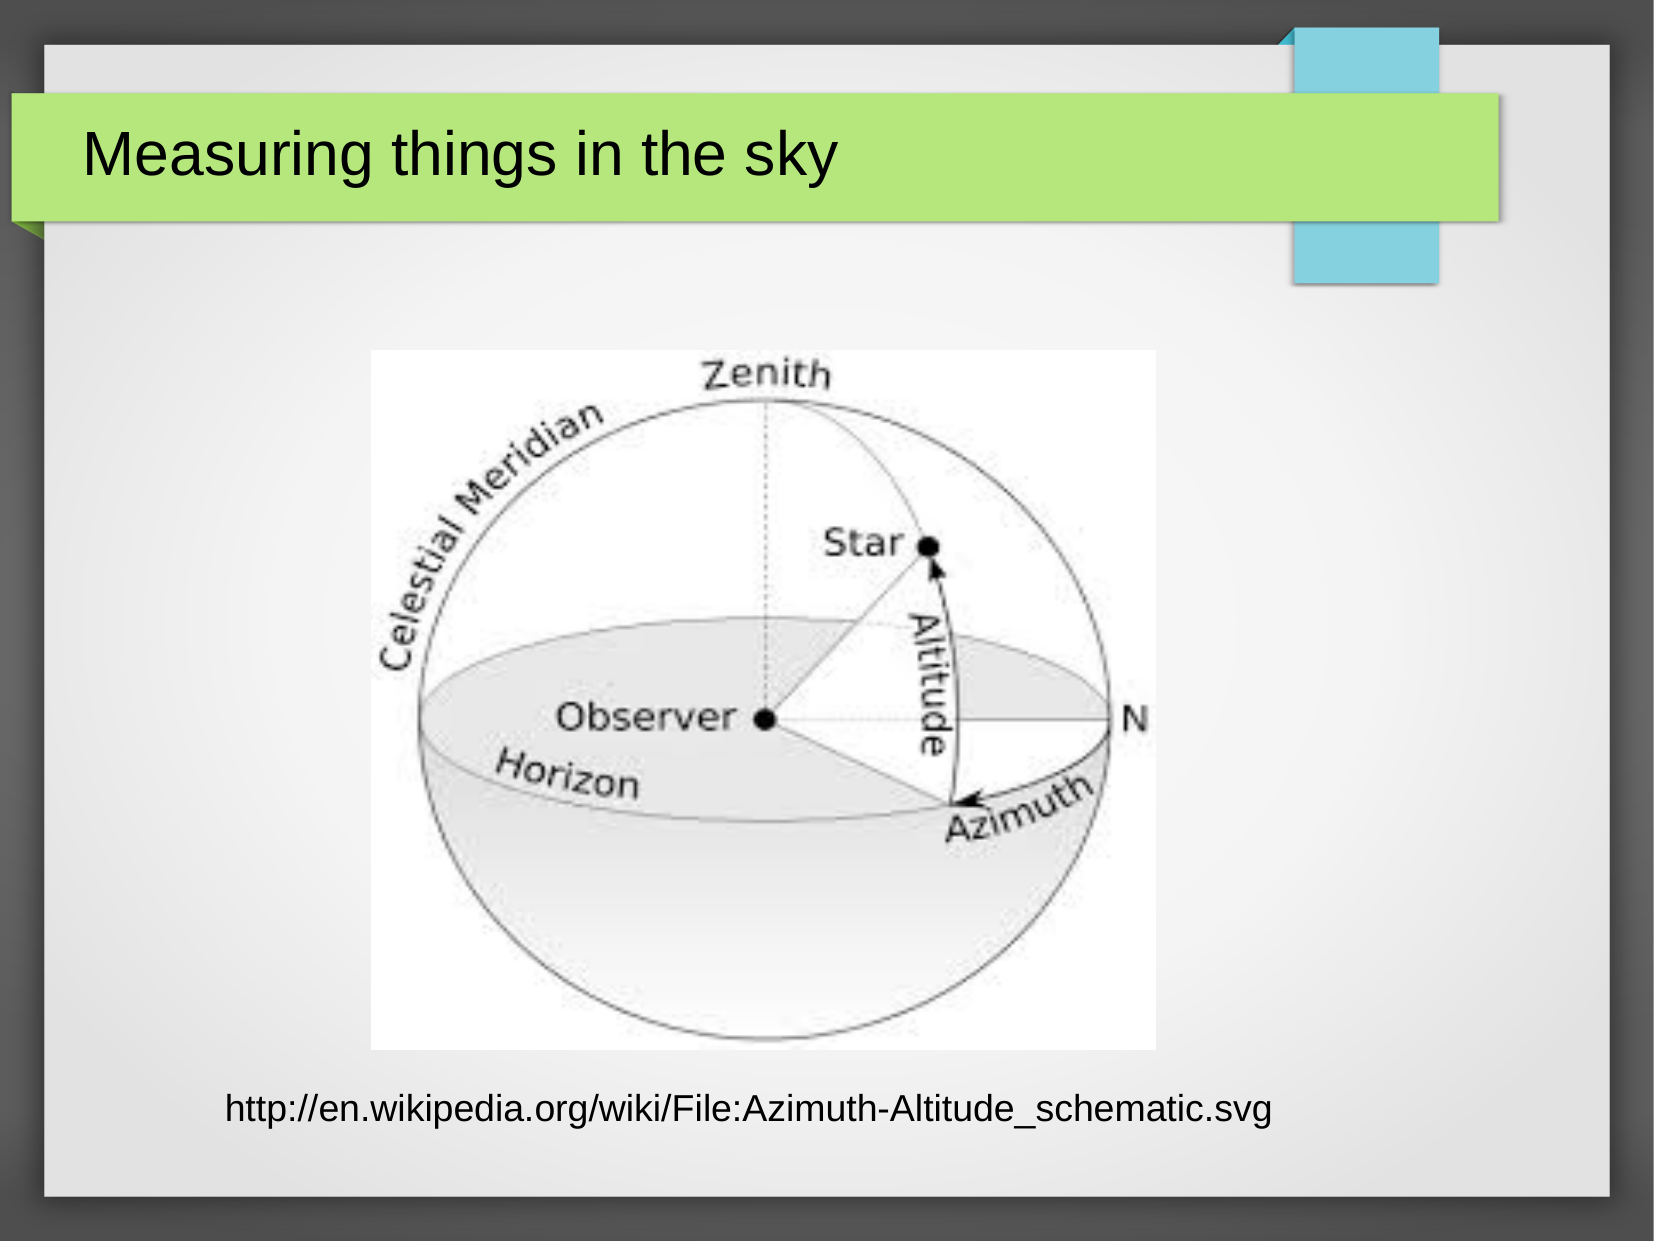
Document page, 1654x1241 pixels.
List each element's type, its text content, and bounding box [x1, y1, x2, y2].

title Measuring things in the sky [82, 94, 1264, 213]
text_box http://en.wikipedia.org/wiki/File:Azimuth-Altitude_schematic.svg [210, 1080, 1351, 1137]
picture [0, 0, 1654, 1241]
